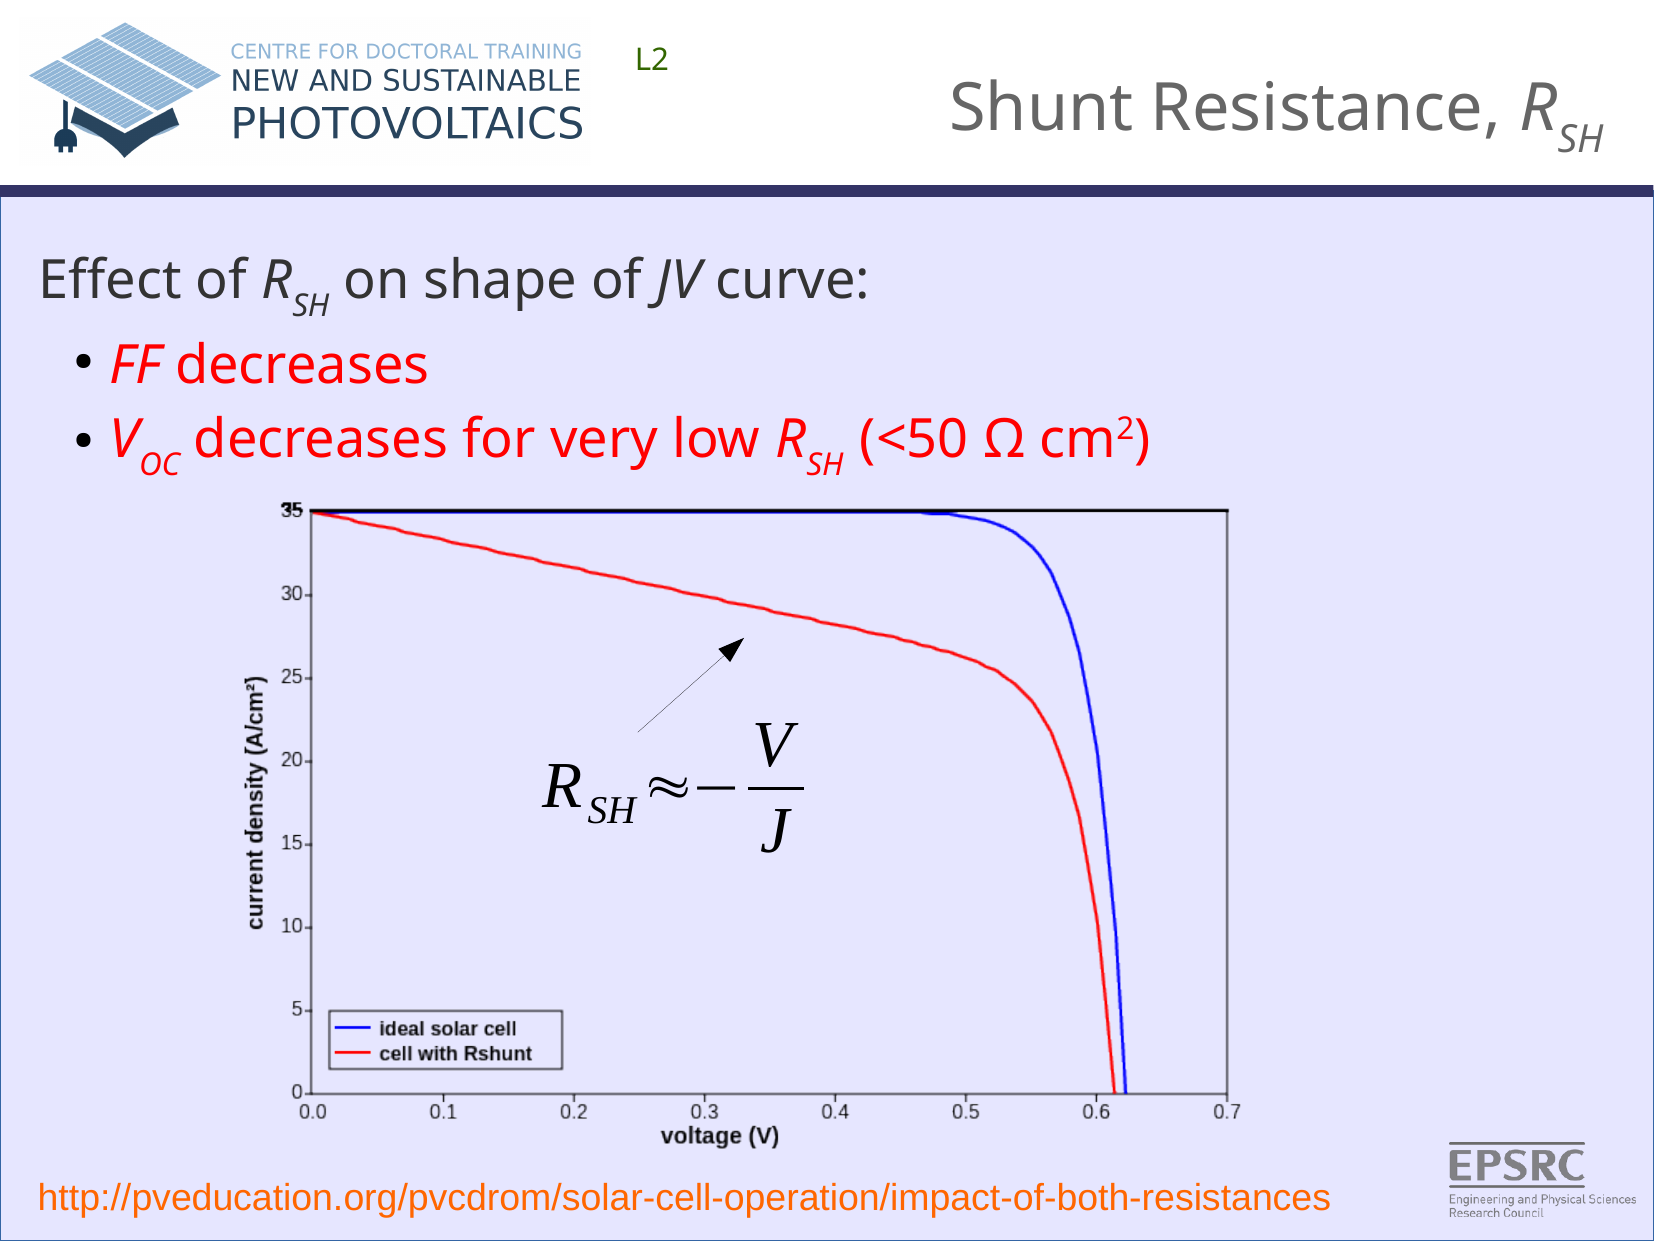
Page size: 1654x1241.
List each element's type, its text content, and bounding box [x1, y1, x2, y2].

text_box [0, 197, 1654, 1241]
text_box http://pveducation.org/pvcdrom/solar-cell-operation/impact-of-both-resistances [23, 1169, 1347, 1227]
picture [230, 496, 1294, 1169]
chart [521, 708, 823, 866]
text_box Effect of RSH on shape of JV curve: FF decreases VOC decreases for very low RSH (<50 Ω cm2) [23, 232, 1607, 623]
picture [19, 17, 591, 166]
text_box L2 [620, 29, 880, 80]
text_box Shunt Resistance, RSH [708, 51, 1619, 159]
picture [1449, 1142, 1636, 1217]
